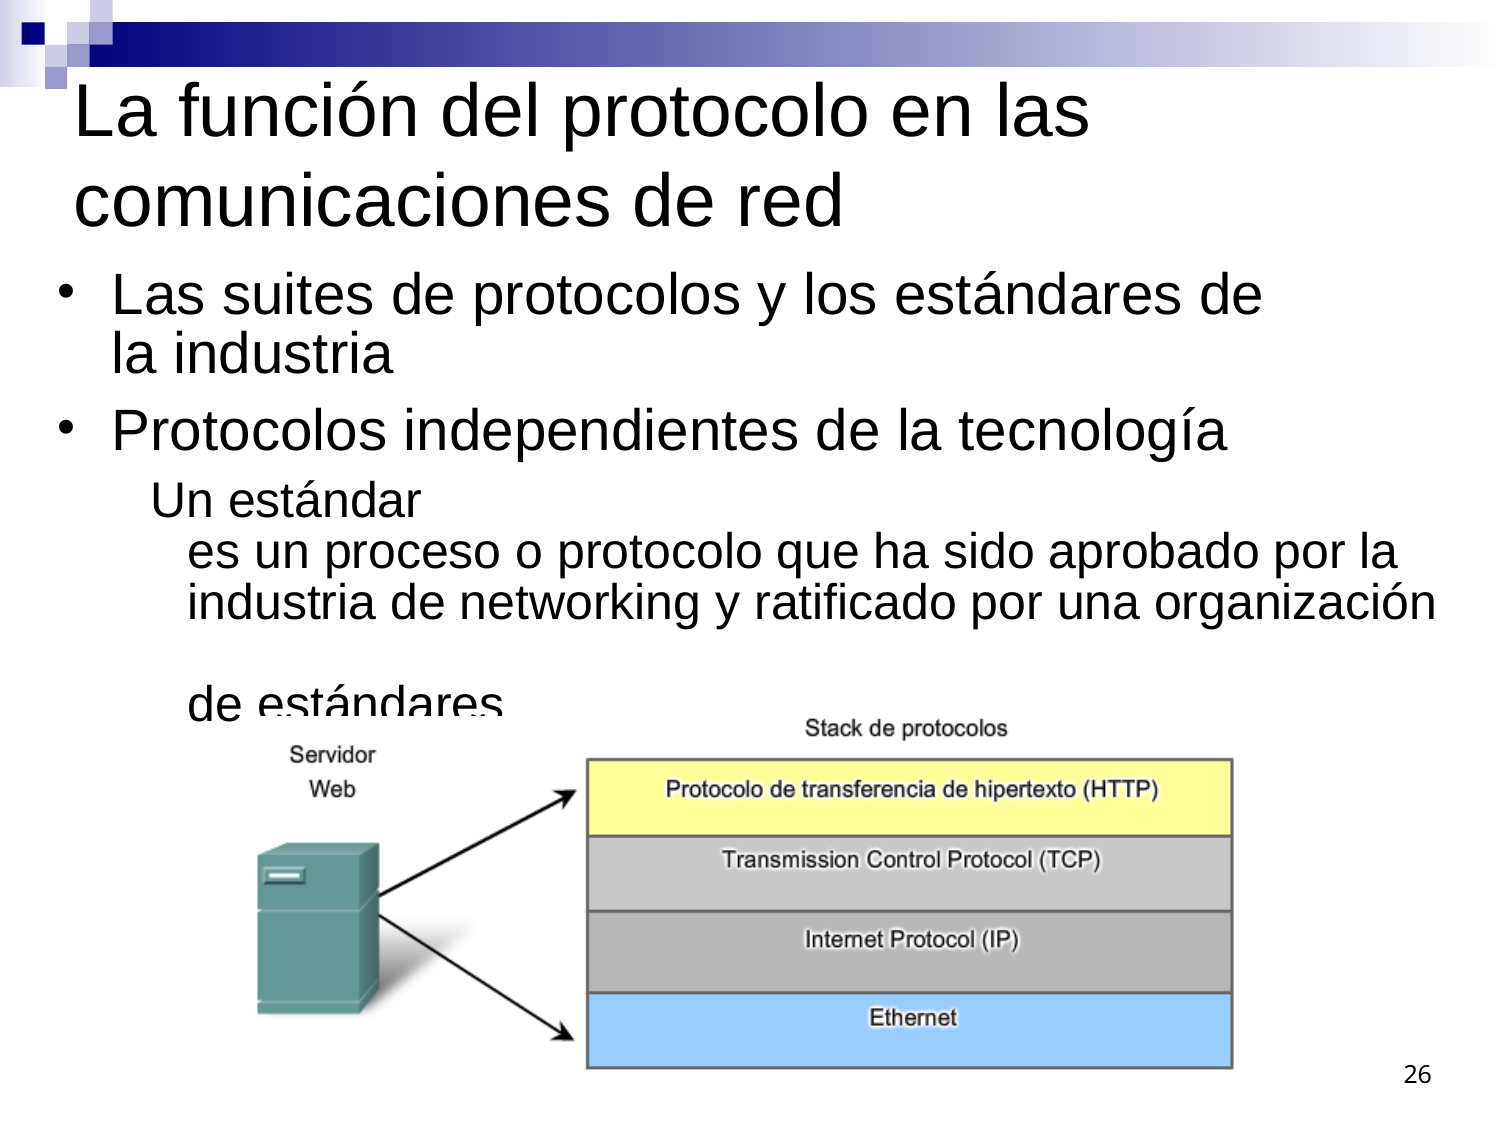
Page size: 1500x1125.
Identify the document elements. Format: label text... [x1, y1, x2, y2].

text_box La función del protocolo en las comunicaciones de red [59, 82, 1500, 221]
text_box <número> [1074, 1025, 1447, 1101]
picture [239, 716, 1262, 1090]
text_box Las suites de protocolos y los estándares de la industria Protocolos independientes de la tecnología Un estándar es un proceso o protocolo que ha sido aprobado por la industria de networking y ratificado por una organización de estándares [41, 259, 1459, 1125]
